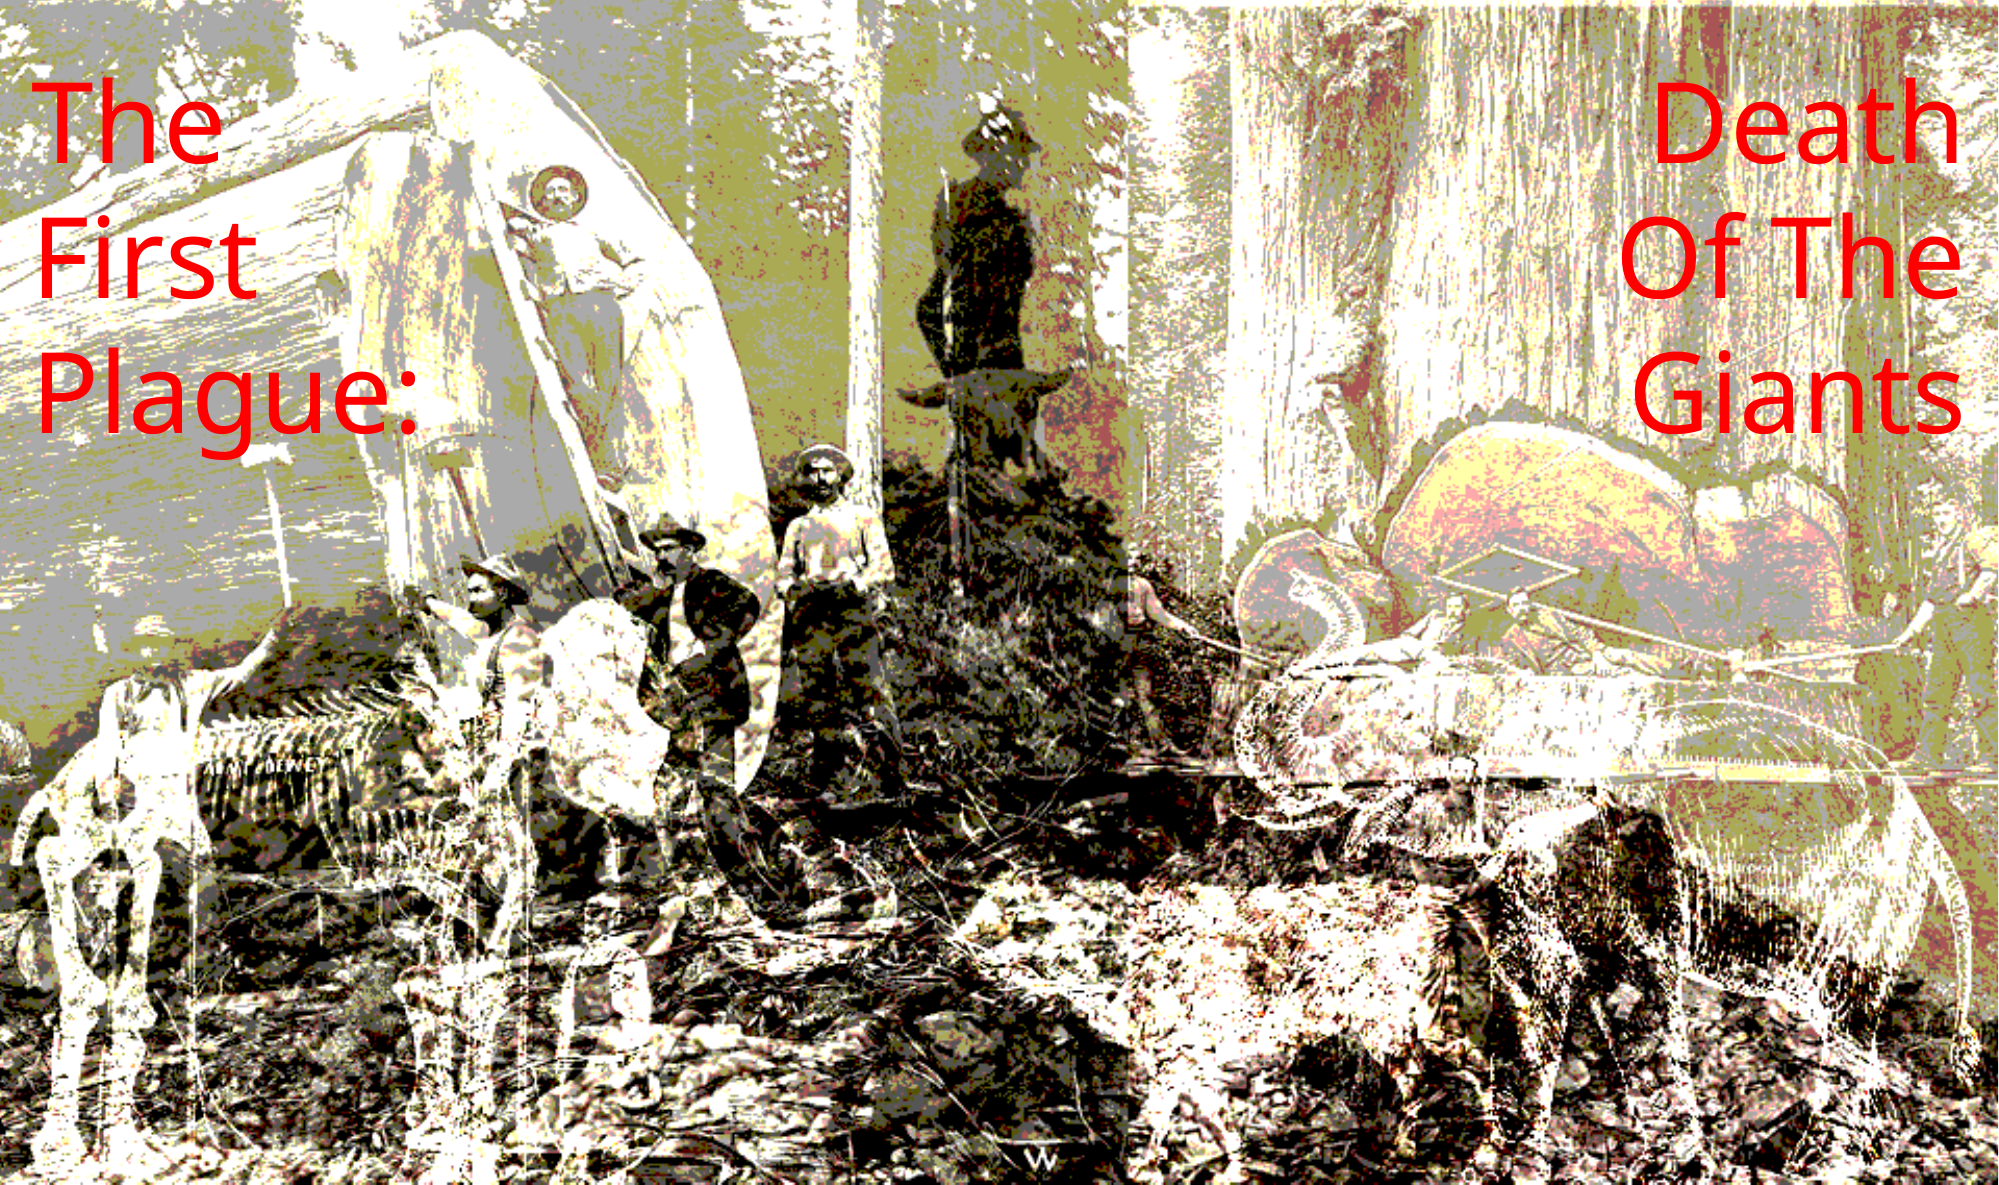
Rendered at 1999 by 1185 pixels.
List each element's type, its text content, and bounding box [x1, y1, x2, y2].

picture [0, 0, 1999, 1185]
text_box The First Plague: [16, 36, 998, 544]
text_box Death Of The Giants [998, 36, 1982, 544]
